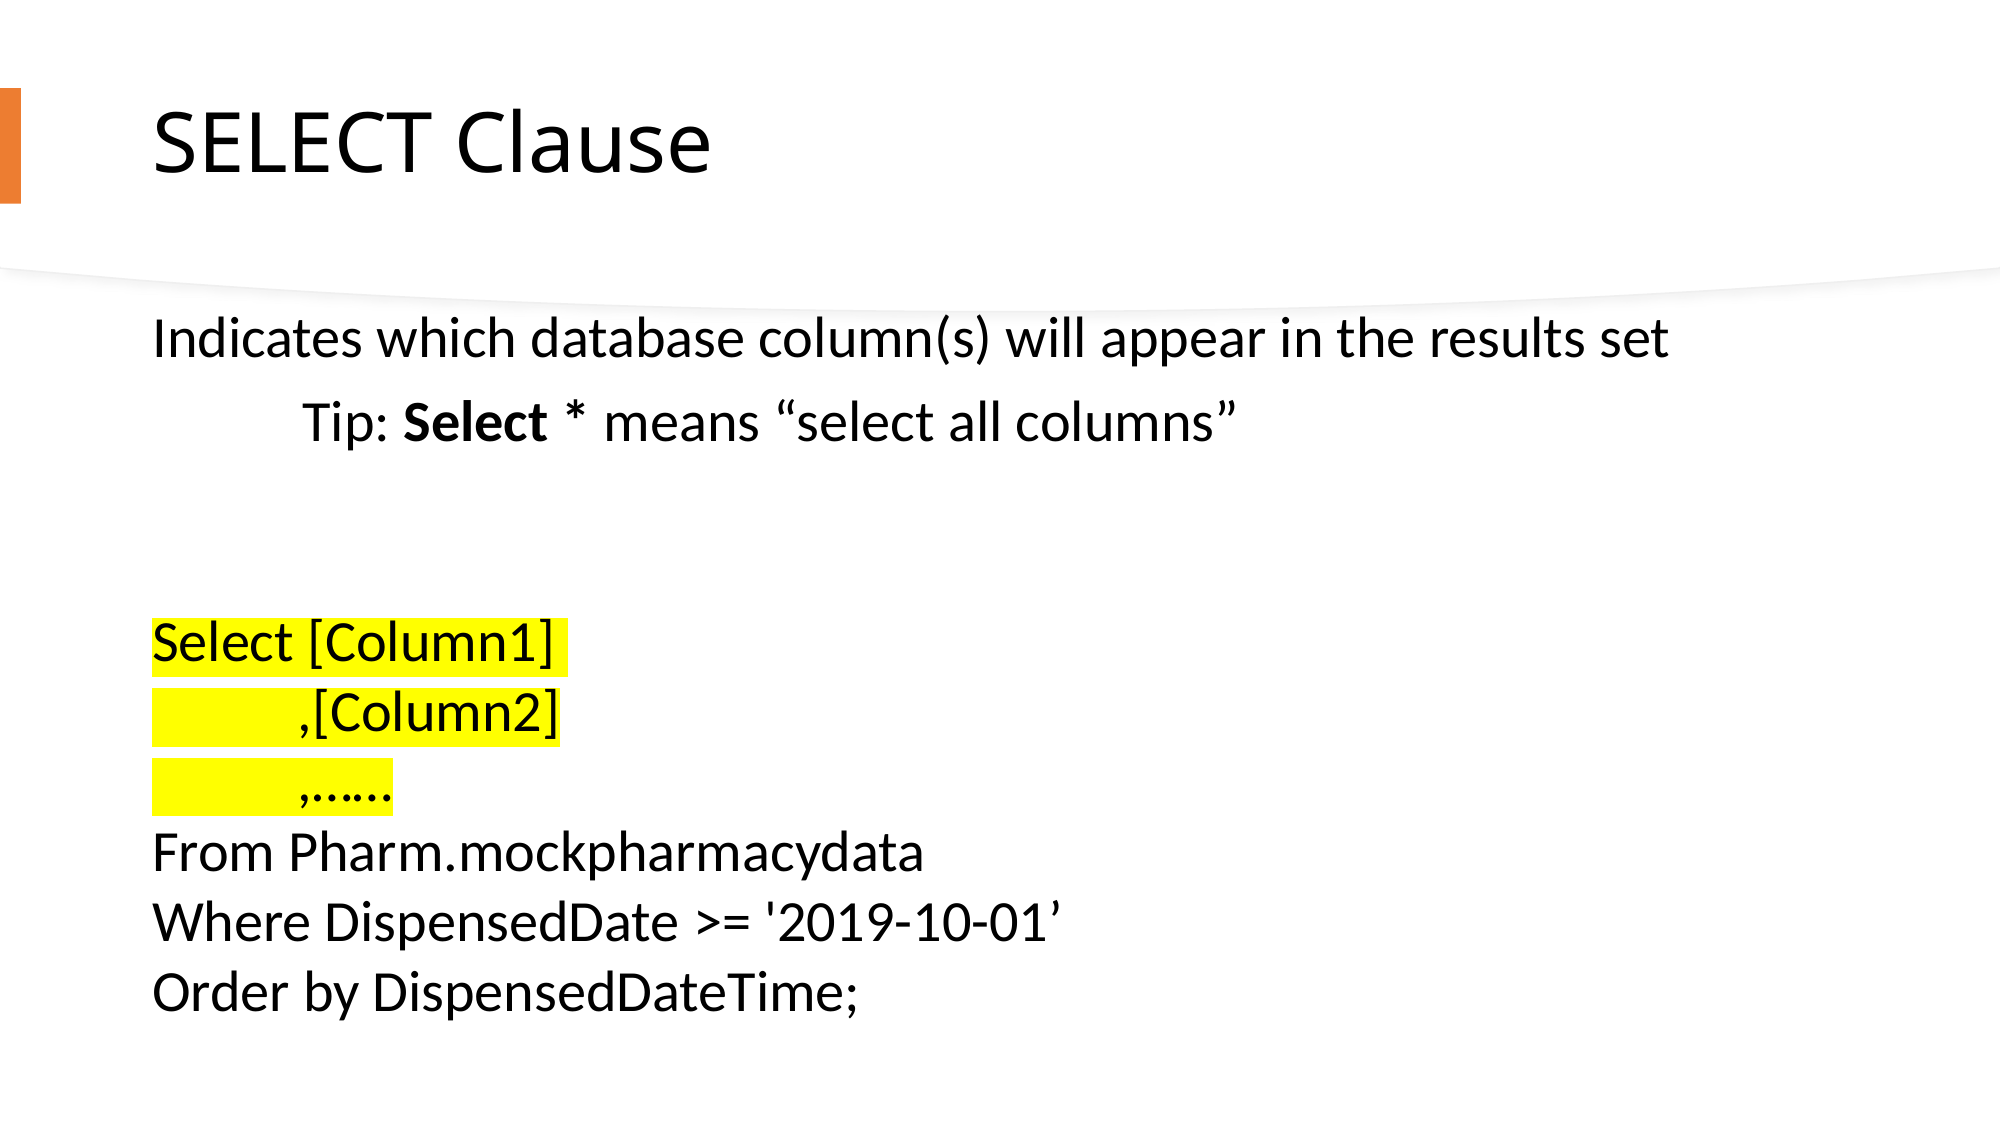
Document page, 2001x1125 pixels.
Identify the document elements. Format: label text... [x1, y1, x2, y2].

title SELECT Clause [137, 41, 1863, 251]
text_box Select [Column1] ,[Column2] ,…… From Pharm.mockpharmacydata Where DispensedDate >= '2019-10-01’ Order by DispensedDateTime; [137, 596, 1147, 1031]
list Indicates which database column(s) will appear in the results set Tip: Select * means “select all columns” [137, 299, 1863, 1014]
text_box [0, 88, 21, 204]
